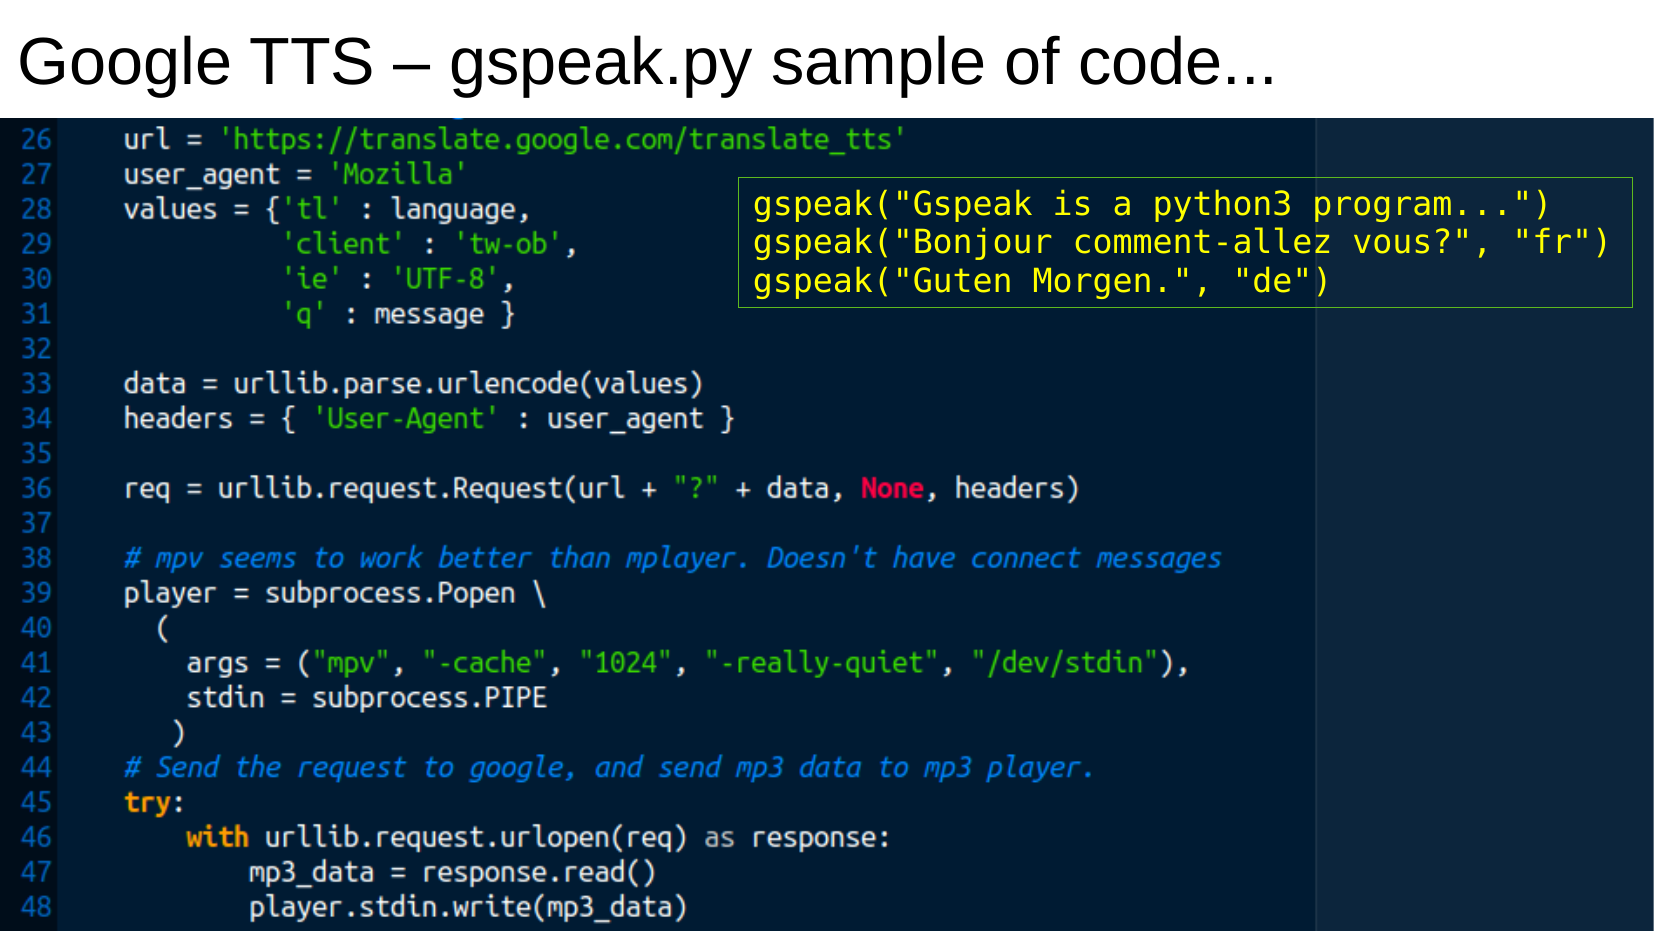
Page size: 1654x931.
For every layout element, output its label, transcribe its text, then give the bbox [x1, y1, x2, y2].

title Google TTS – gspeak.py sample of code... [17, 17, 1506, 107]
picture [0, 118, 1654, 931]
text_box gspeak("Gspeak is a python3 program...") gspeak("Bonjour comment-allez vous?", "fr") gspeak("Guten Morgen.", "de") [738, 177, 1633, 308]
